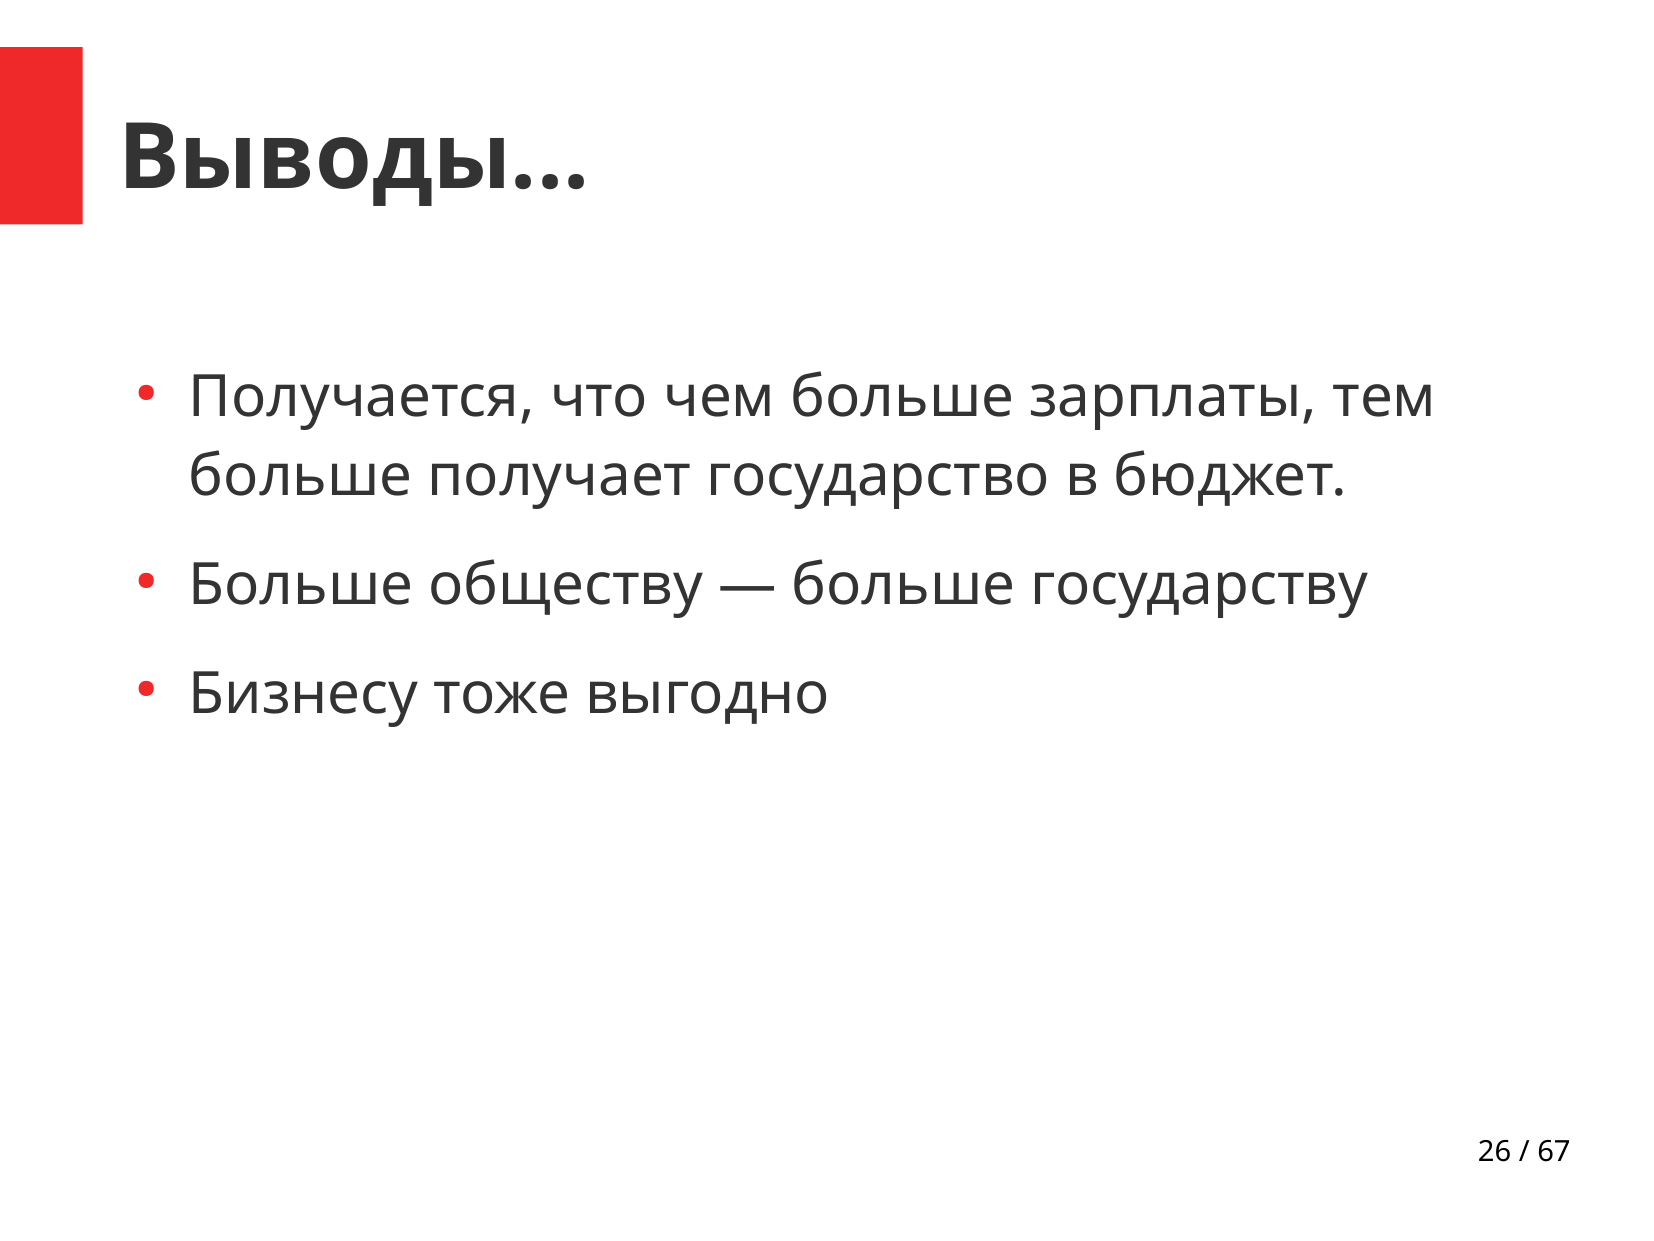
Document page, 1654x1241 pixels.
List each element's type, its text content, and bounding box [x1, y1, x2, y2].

list Получается, что чем больше зарплаты, тем больше получает государство в бюджет. Больше обществу — больше государству Бизнесу тоже выгодно [118, 354, 1536, 1074]
title Выводы... [118, 49, 1571, 257]
